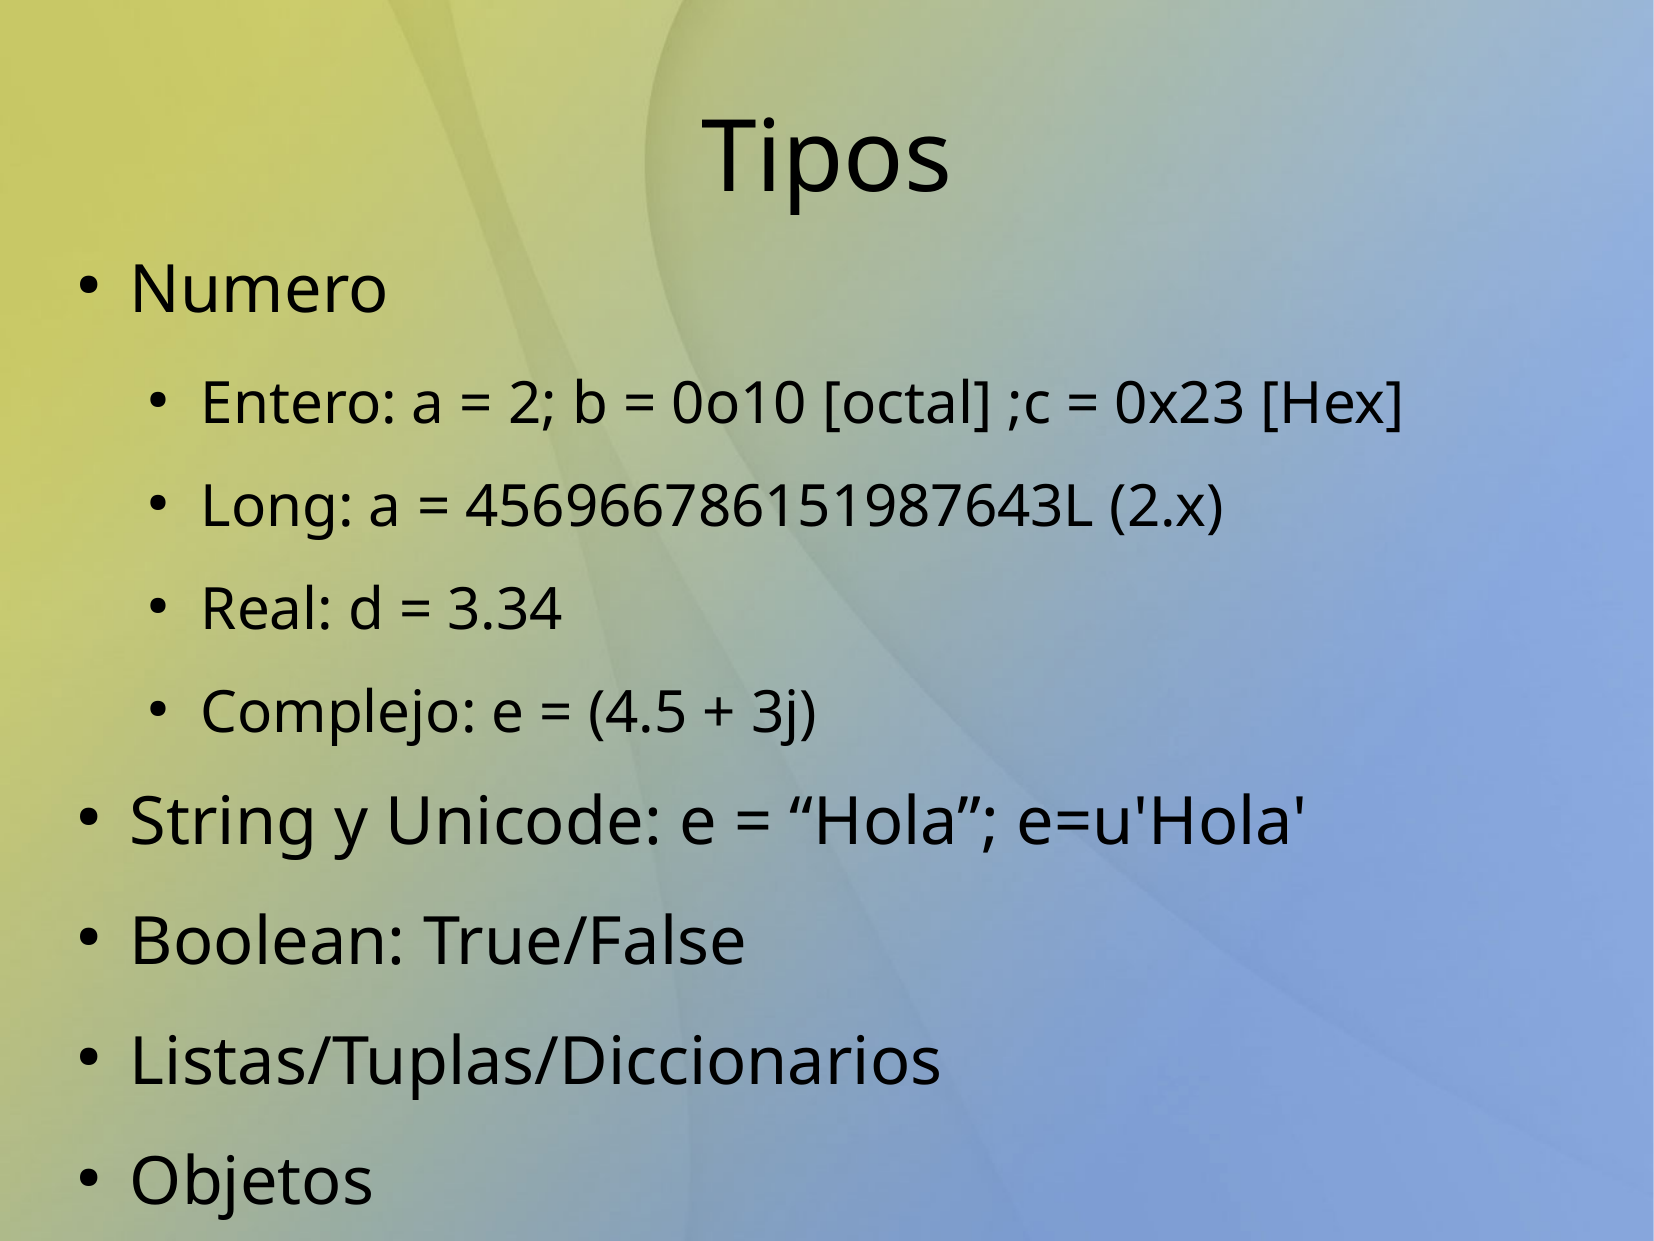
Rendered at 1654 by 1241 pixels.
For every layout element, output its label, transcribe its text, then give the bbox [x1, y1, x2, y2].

picture [0, 0, 1654, 1241]
title Tipos [82, 49, 1571, 257]
list Numero Entero: a = 2; b = 0o10 [octal] ;c = 0x23 [Hex] Long: a = 456966786151987643L (2.x) Real: d = 3.34 Complejo: e = (4.5 + 3j) String y Unicode: e = “Hola”; e=u'Hola' Boolean: True/False Listas/Tuplas/Diccionarios Objetos [59, 241, 1548, 1182]
